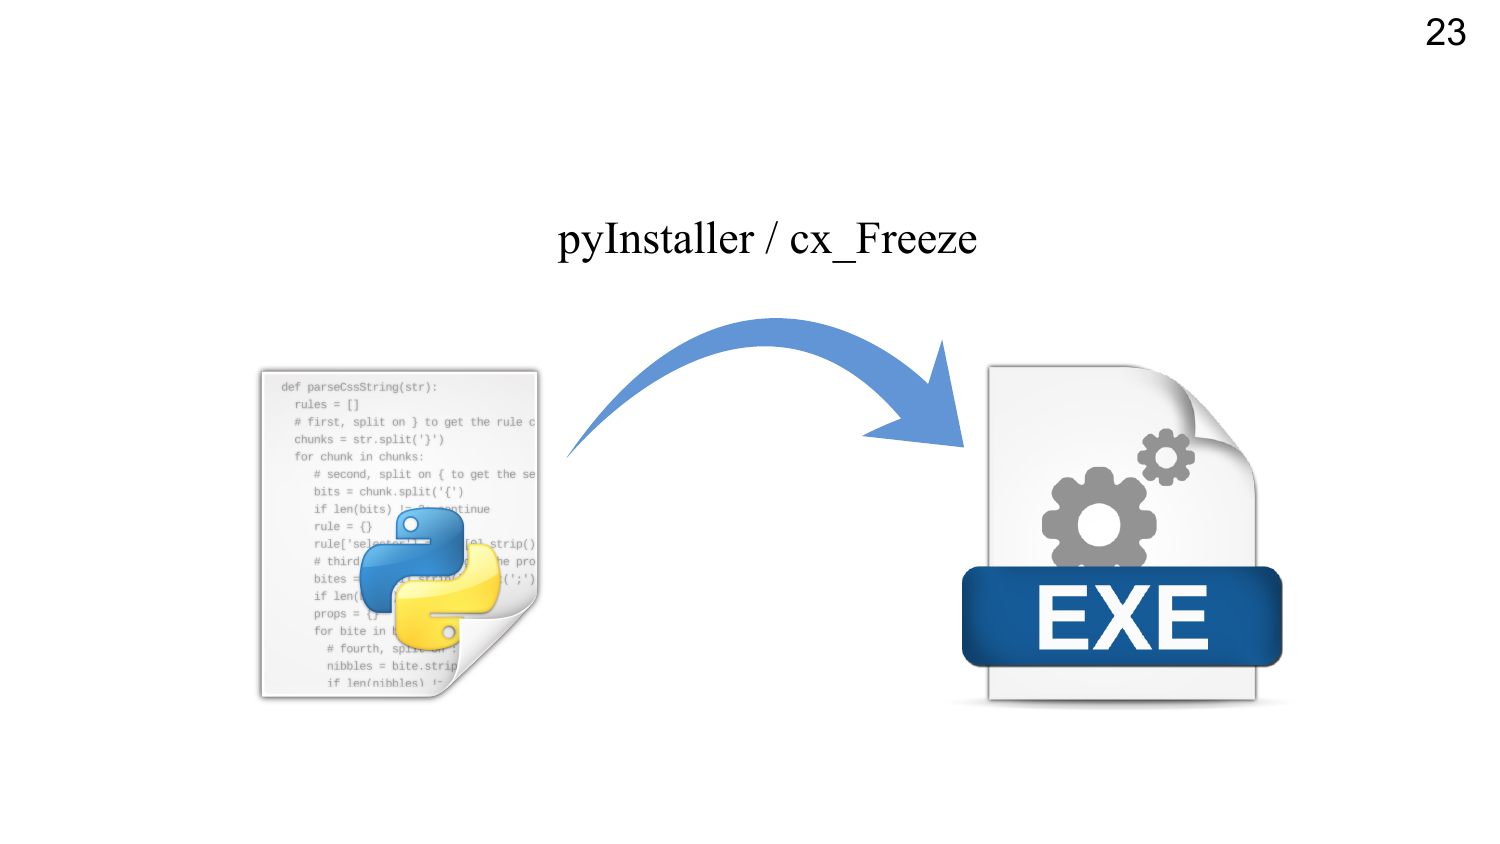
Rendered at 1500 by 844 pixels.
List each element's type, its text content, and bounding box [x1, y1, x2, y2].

text_box pyInstaller / cx_Freeze [558, 200, 993, 272]
picture [212, 300, 1310, 721]
